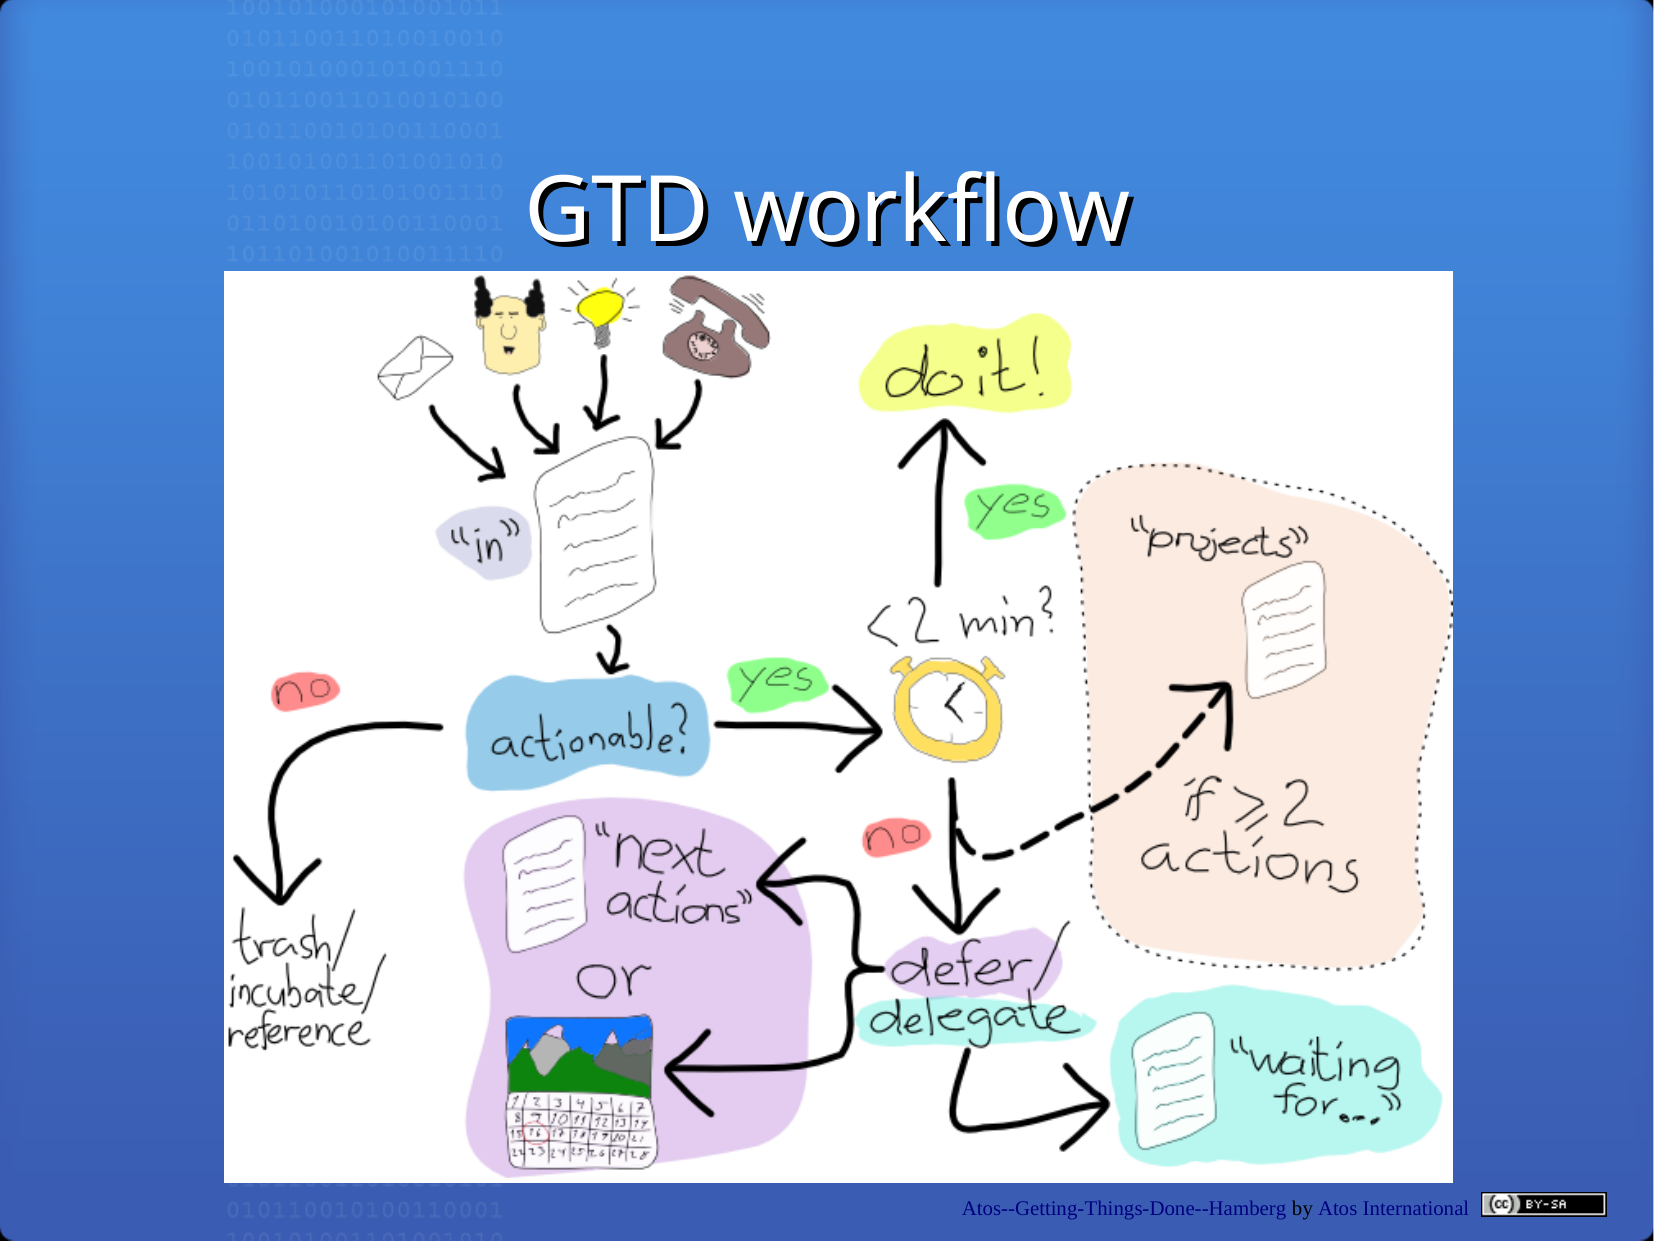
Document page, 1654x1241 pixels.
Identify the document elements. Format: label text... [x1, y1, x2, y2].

picture [0, 0, 1654, 1241]
text_box Atos--Getting-Things-Done--Hamberg by Atos International [956, 1196, 1509, 1241]
title GTD workflow [121, 102, 1534, 310]
